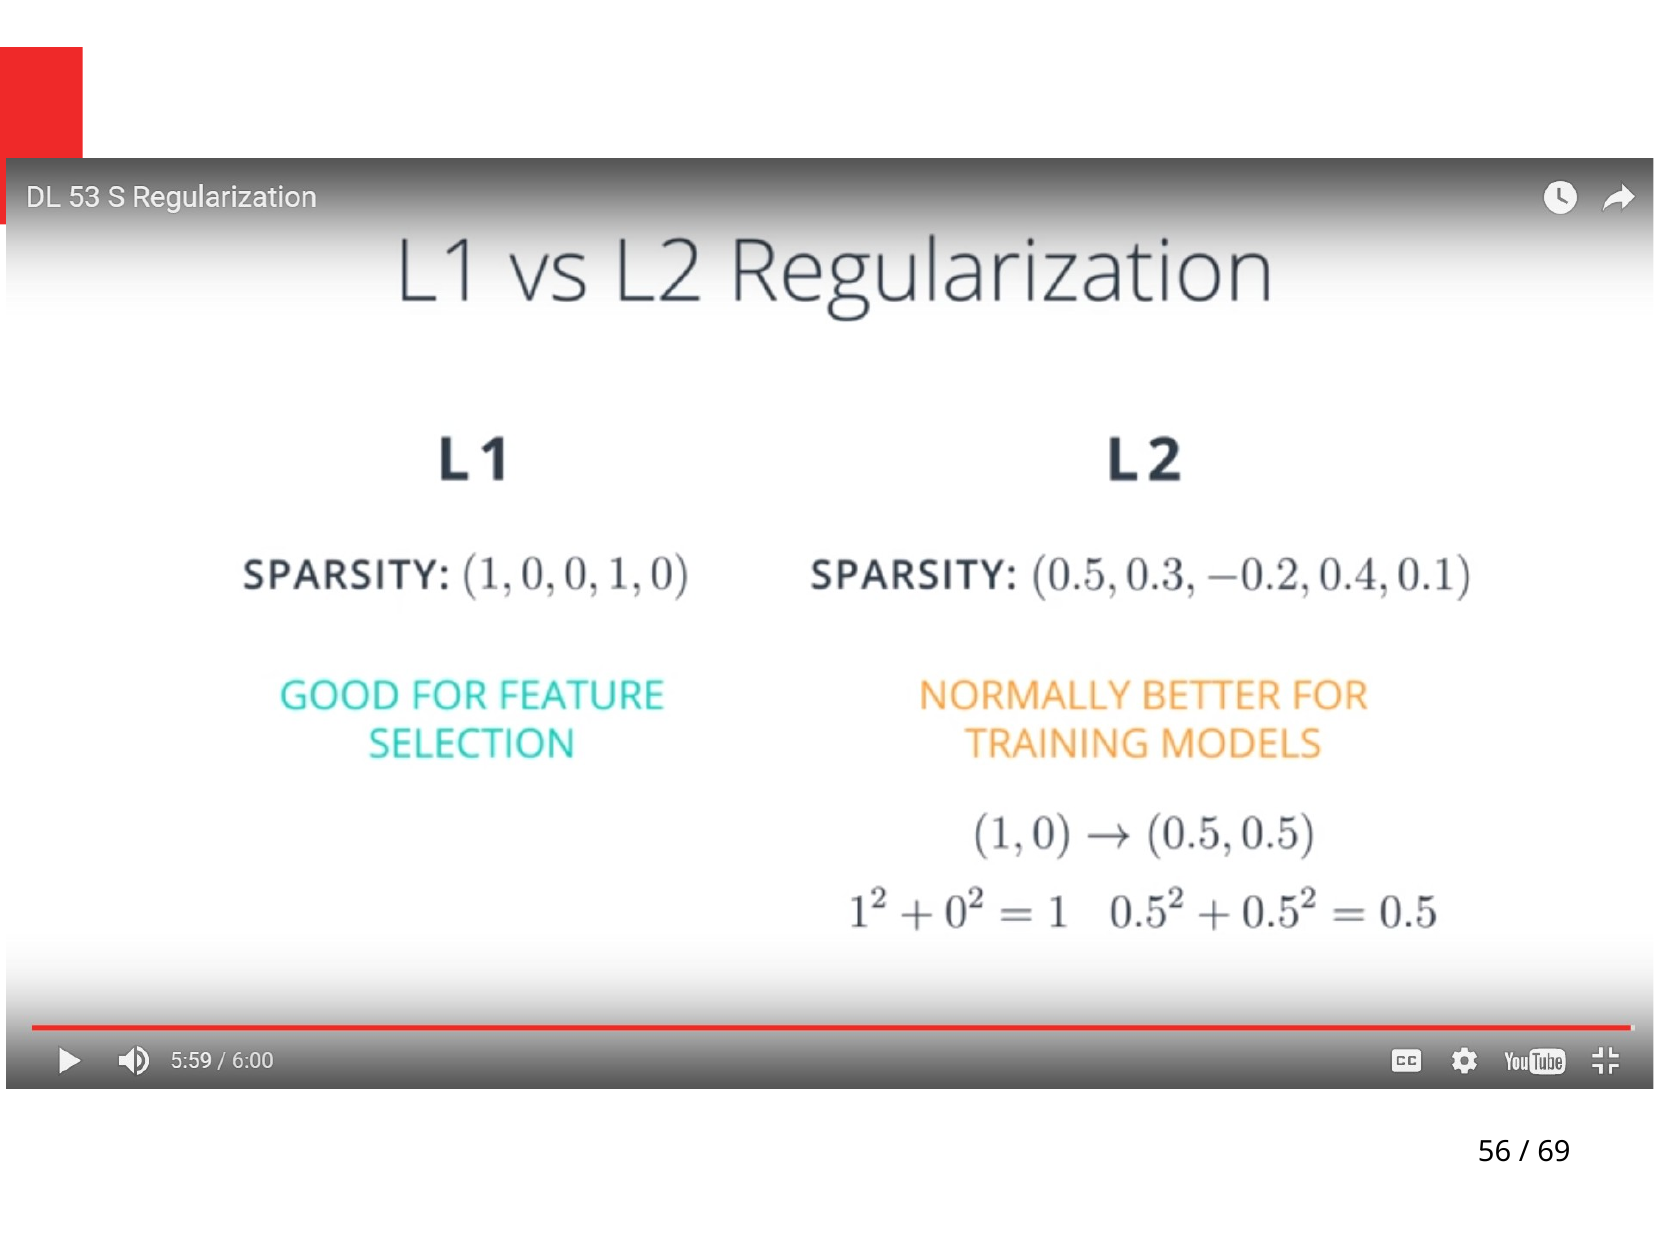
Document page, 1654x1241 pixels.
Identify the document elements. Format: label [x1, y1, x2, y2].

picture [6, 158, 1654, 1089]
